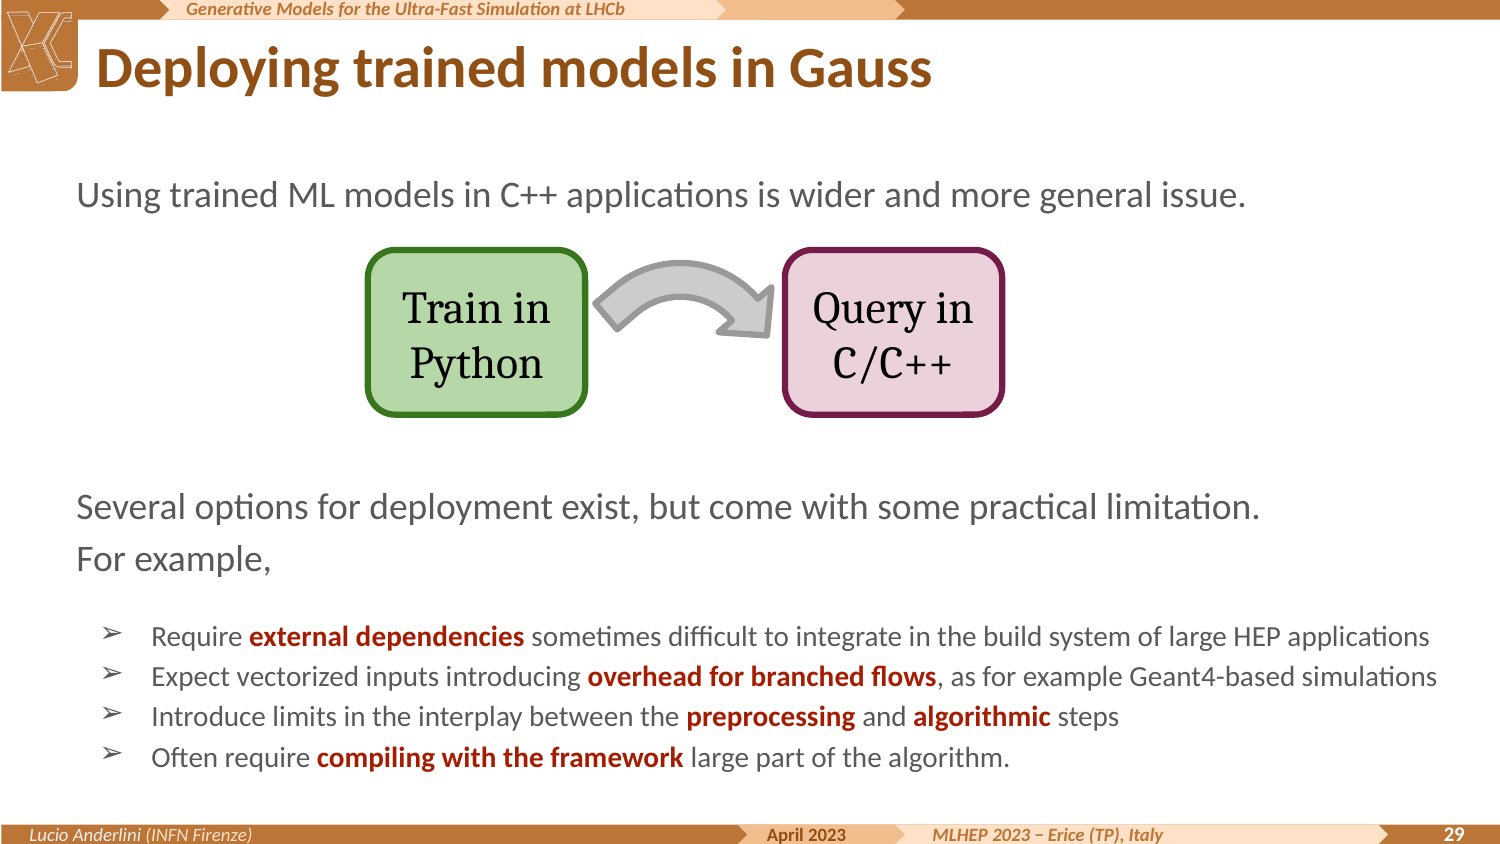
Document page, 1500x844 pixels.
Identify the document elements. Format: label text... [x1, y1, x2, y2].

text_box [595, 262, 772, 336]
slide_number <number> [1389, 801, 1480, 844]
list Several options for deployment exist, but come with some practical limitation. For example, Require external dependencies sometimes difficult to integrate in the build system of large HEP applications Expect vectorized inputs introducing overhead for branched flows, as for example Geant4-based simulations Introduce limits in the interplay between the preprocessing and algorithmic steps Often require compiling with the framework large part of the algorithm. [61, 460, 1489, 821]
title Deploying trained models in Gauss [81, 14, 1480, 109]
list Using trained ML models in C++ applications is wider and more general issue. [61, 147, 1449, 228]
text_box Query in C/C++ [784, 249, 1003, 415]
text_box Train in Python [367, 249, 586, 415]
